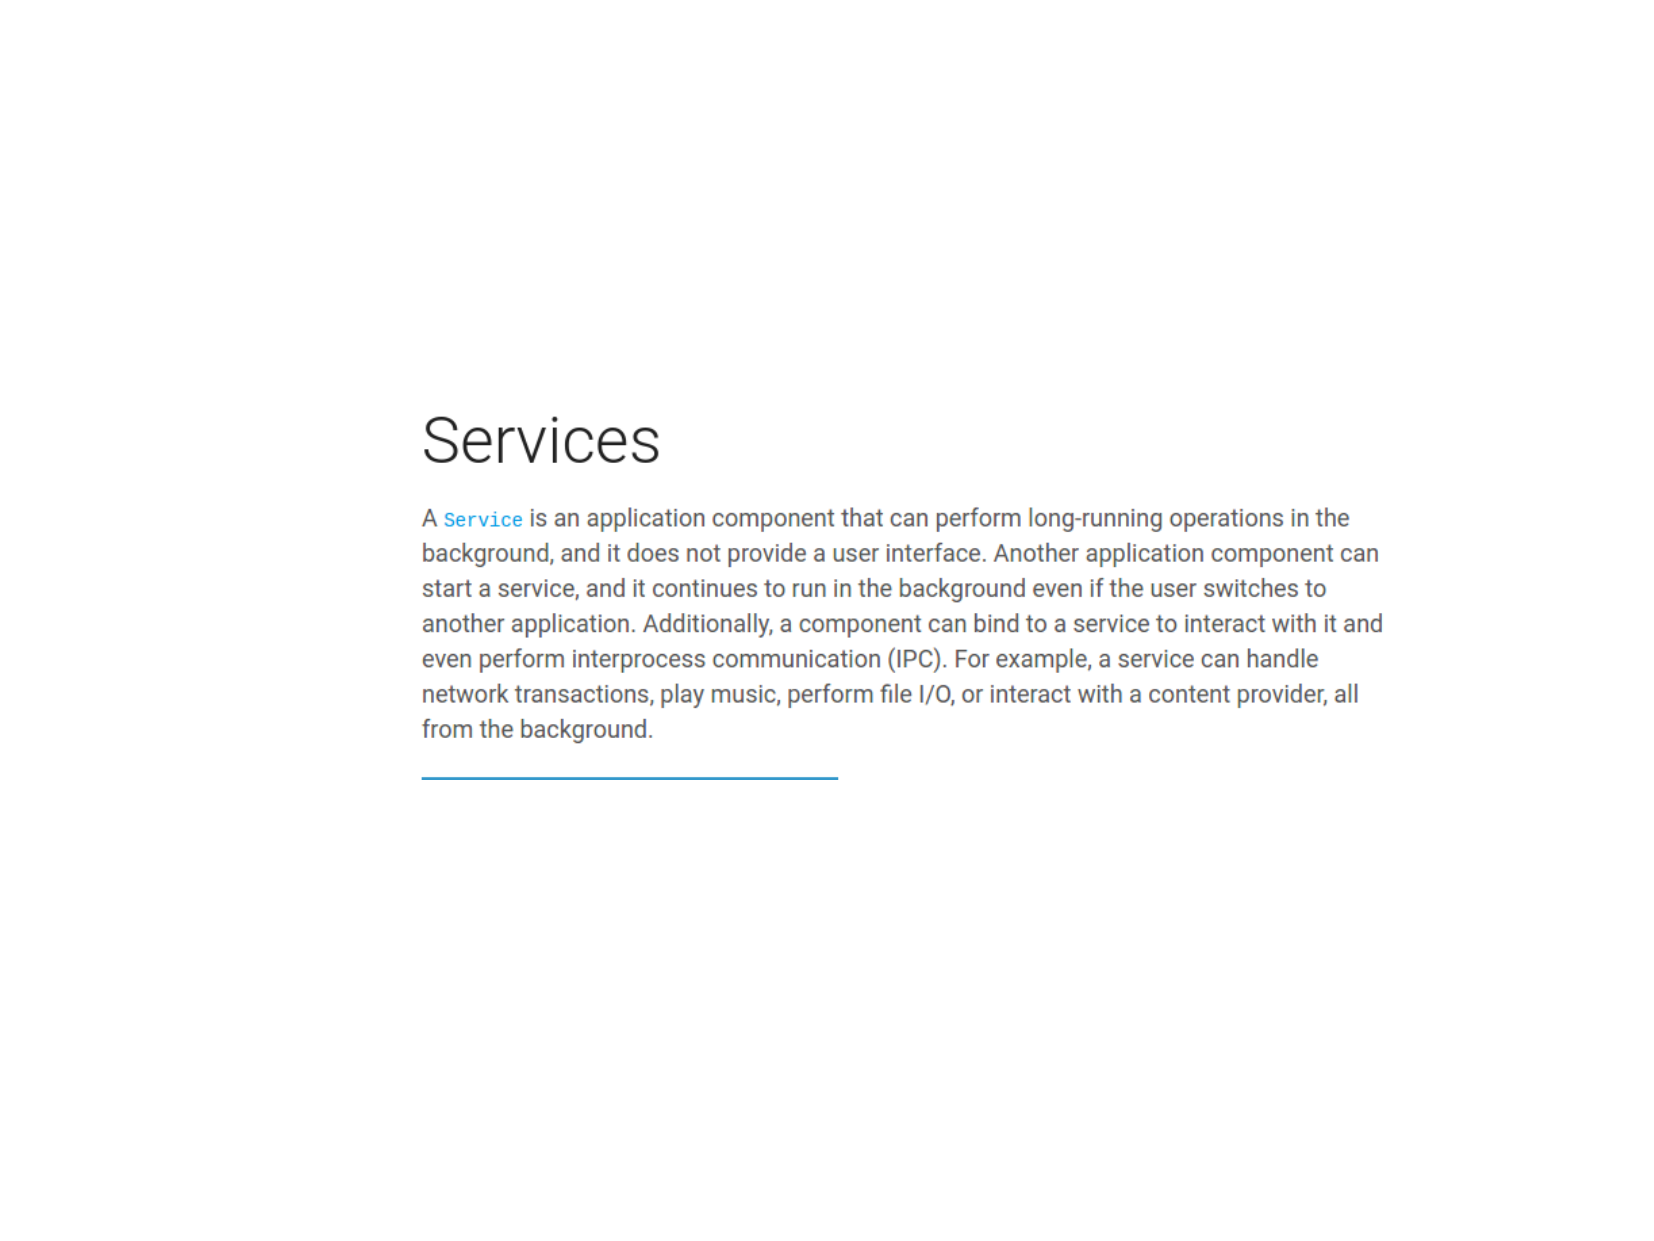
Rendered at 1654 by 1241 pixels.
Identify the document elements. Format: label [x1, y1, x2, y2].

picture [407, 402, 1409, 780]
